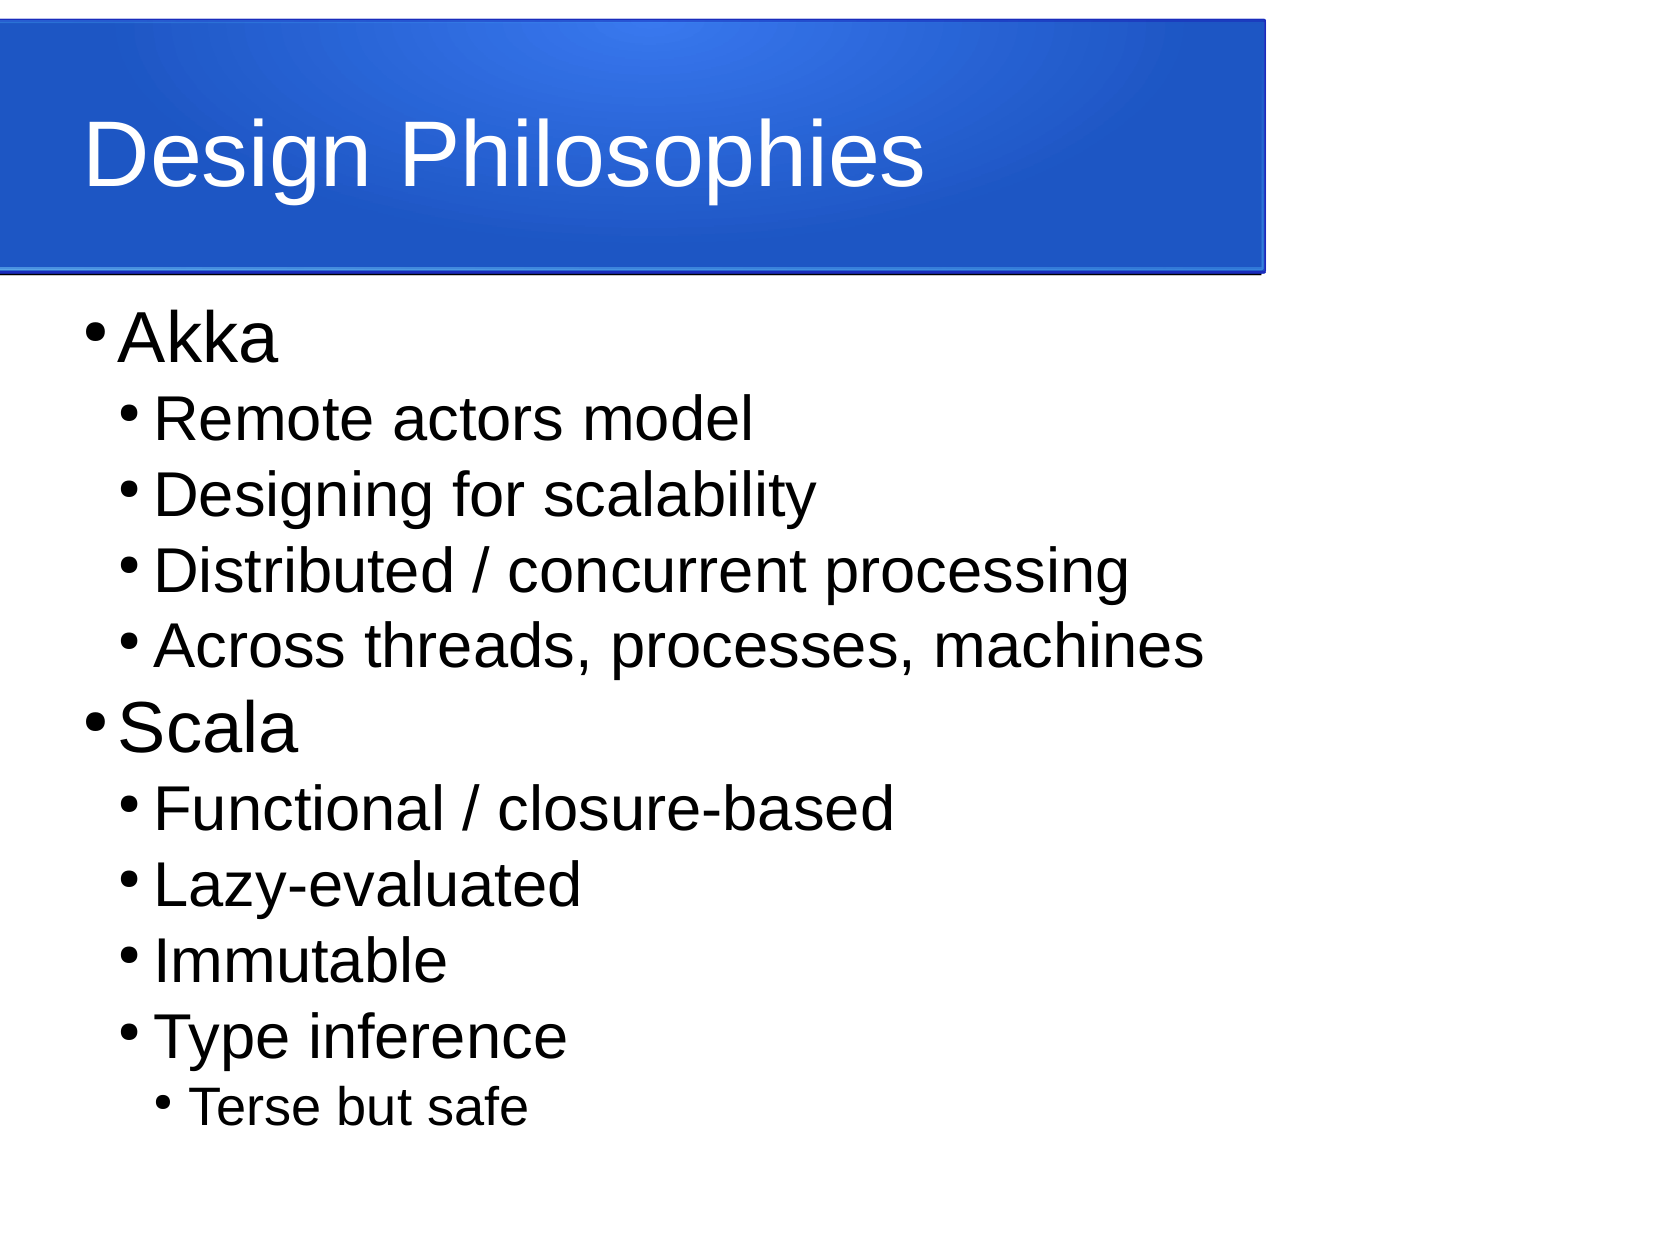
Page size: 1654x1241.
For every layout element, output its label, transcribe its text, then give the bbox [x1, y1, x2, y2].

text_box Akka Remote actors model Designing for scalability Distributed / concurrent processing Across threads, processes, machines Scala Functional / closure-based Lazy-evaluated Immutable Type inference Terse but safe [82, 290, 1571, 1141]
picture [0, 17, 1269, 282]
text_box Design Philosophies [82, 47, 1234, 252]
